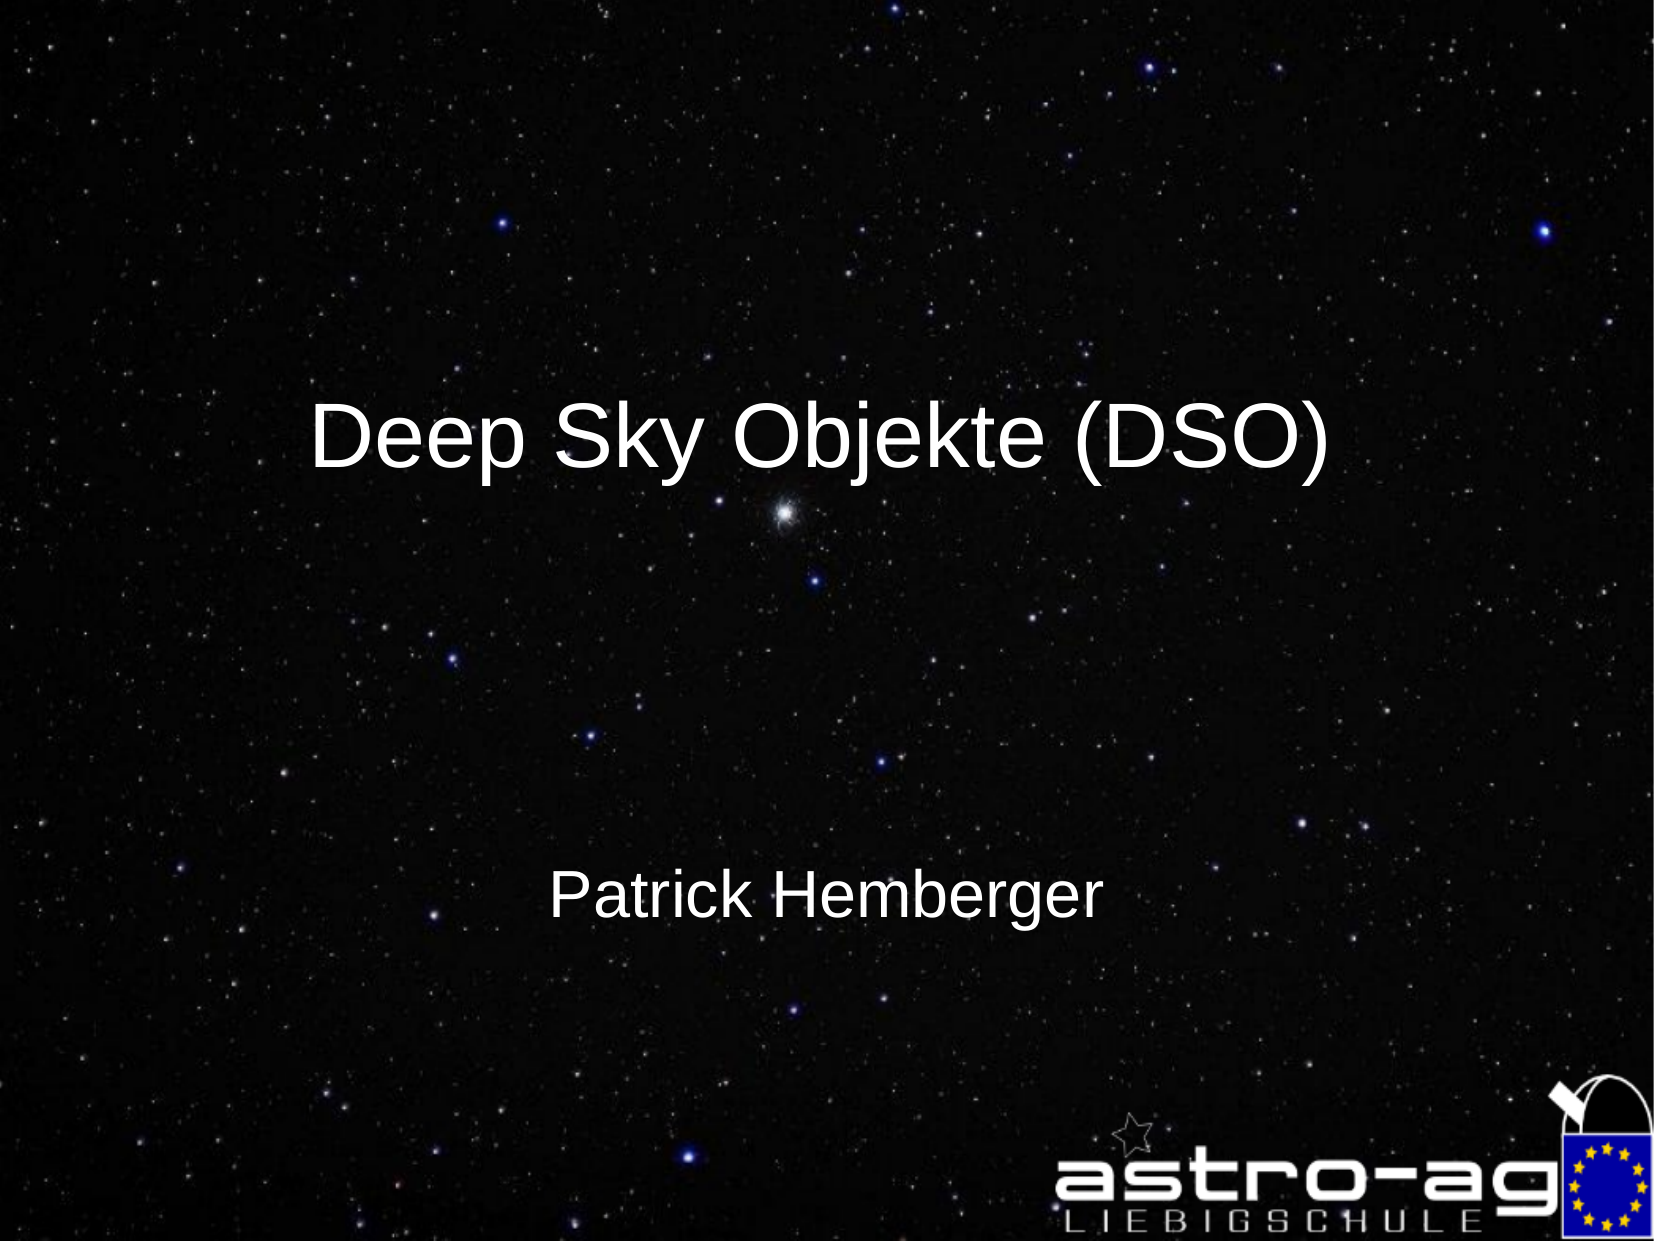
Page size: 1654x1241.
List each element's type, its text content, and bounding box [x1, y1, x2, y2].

picture [0, 0, 1654, 1241]
title Deep Sky Objekte (DSO) [76, 339, 1565, 532]
subtitle Patrick Hemberger [82, 679, 1571, 1109]
